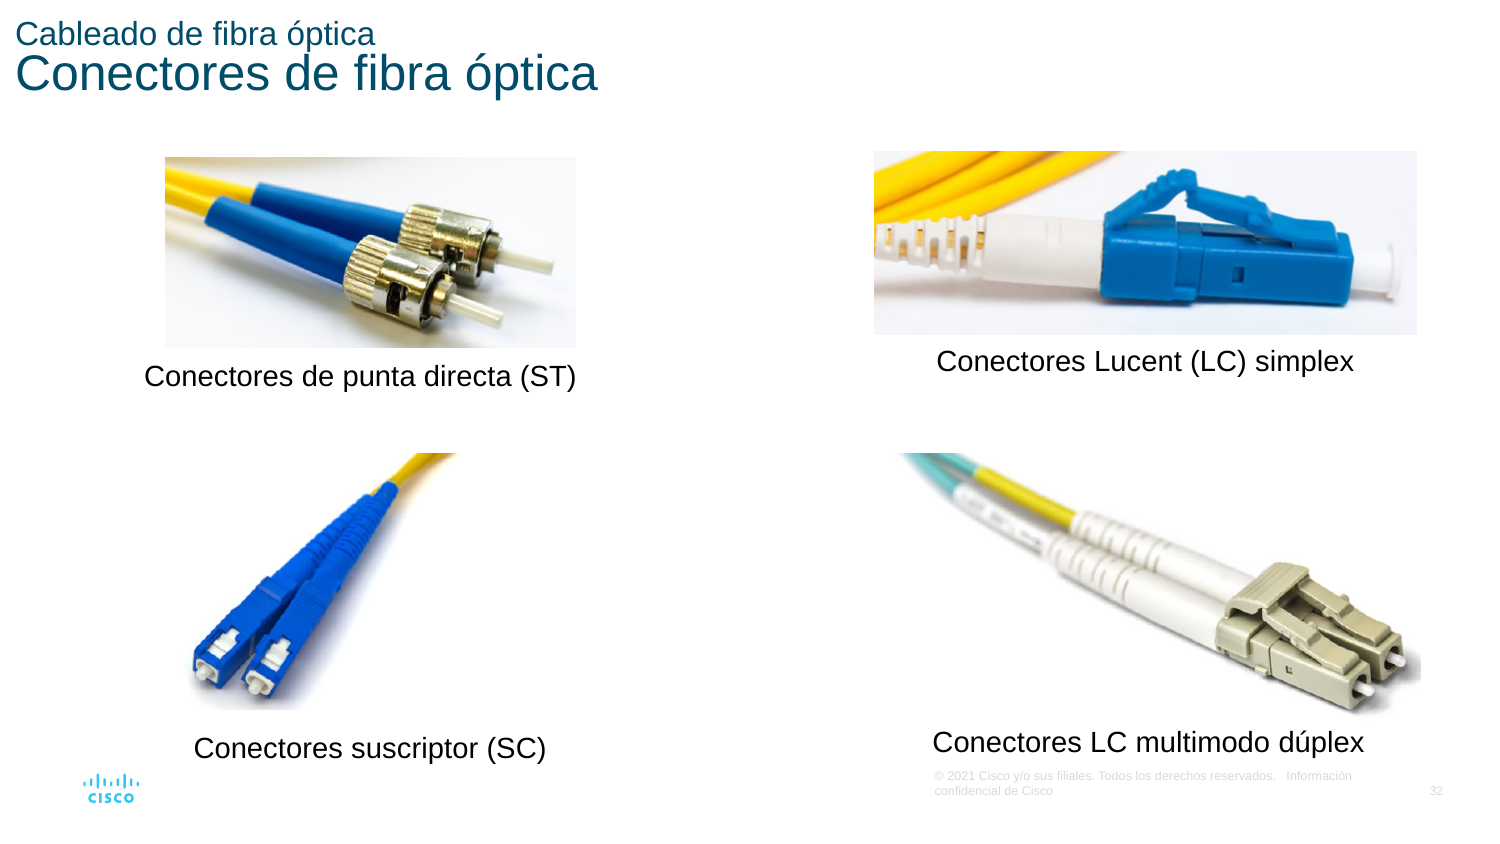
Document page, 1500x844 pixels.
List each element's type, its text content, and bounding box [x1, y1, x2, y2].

text_box Conectores de punta directa (ST) [129, 350, 593, 400]
picture [874, 151, 1417, 335]
text_box Conectores LC multimodo dúplex [917, 716, 1381, 767]
text_box Conectores suscriptor (SC) [178, 721, 563, 772]
picture [165, 157, 576, 348]
text_box Conectores Lucent (LC) simplex [921, 334, 1370, 385]
picture [165, 453, 482, 710]
picture [878, 453, 1421, 722]
title Cableado de fibra óptica Conectores de fibra óptica [0, 0, 1369, 121]
